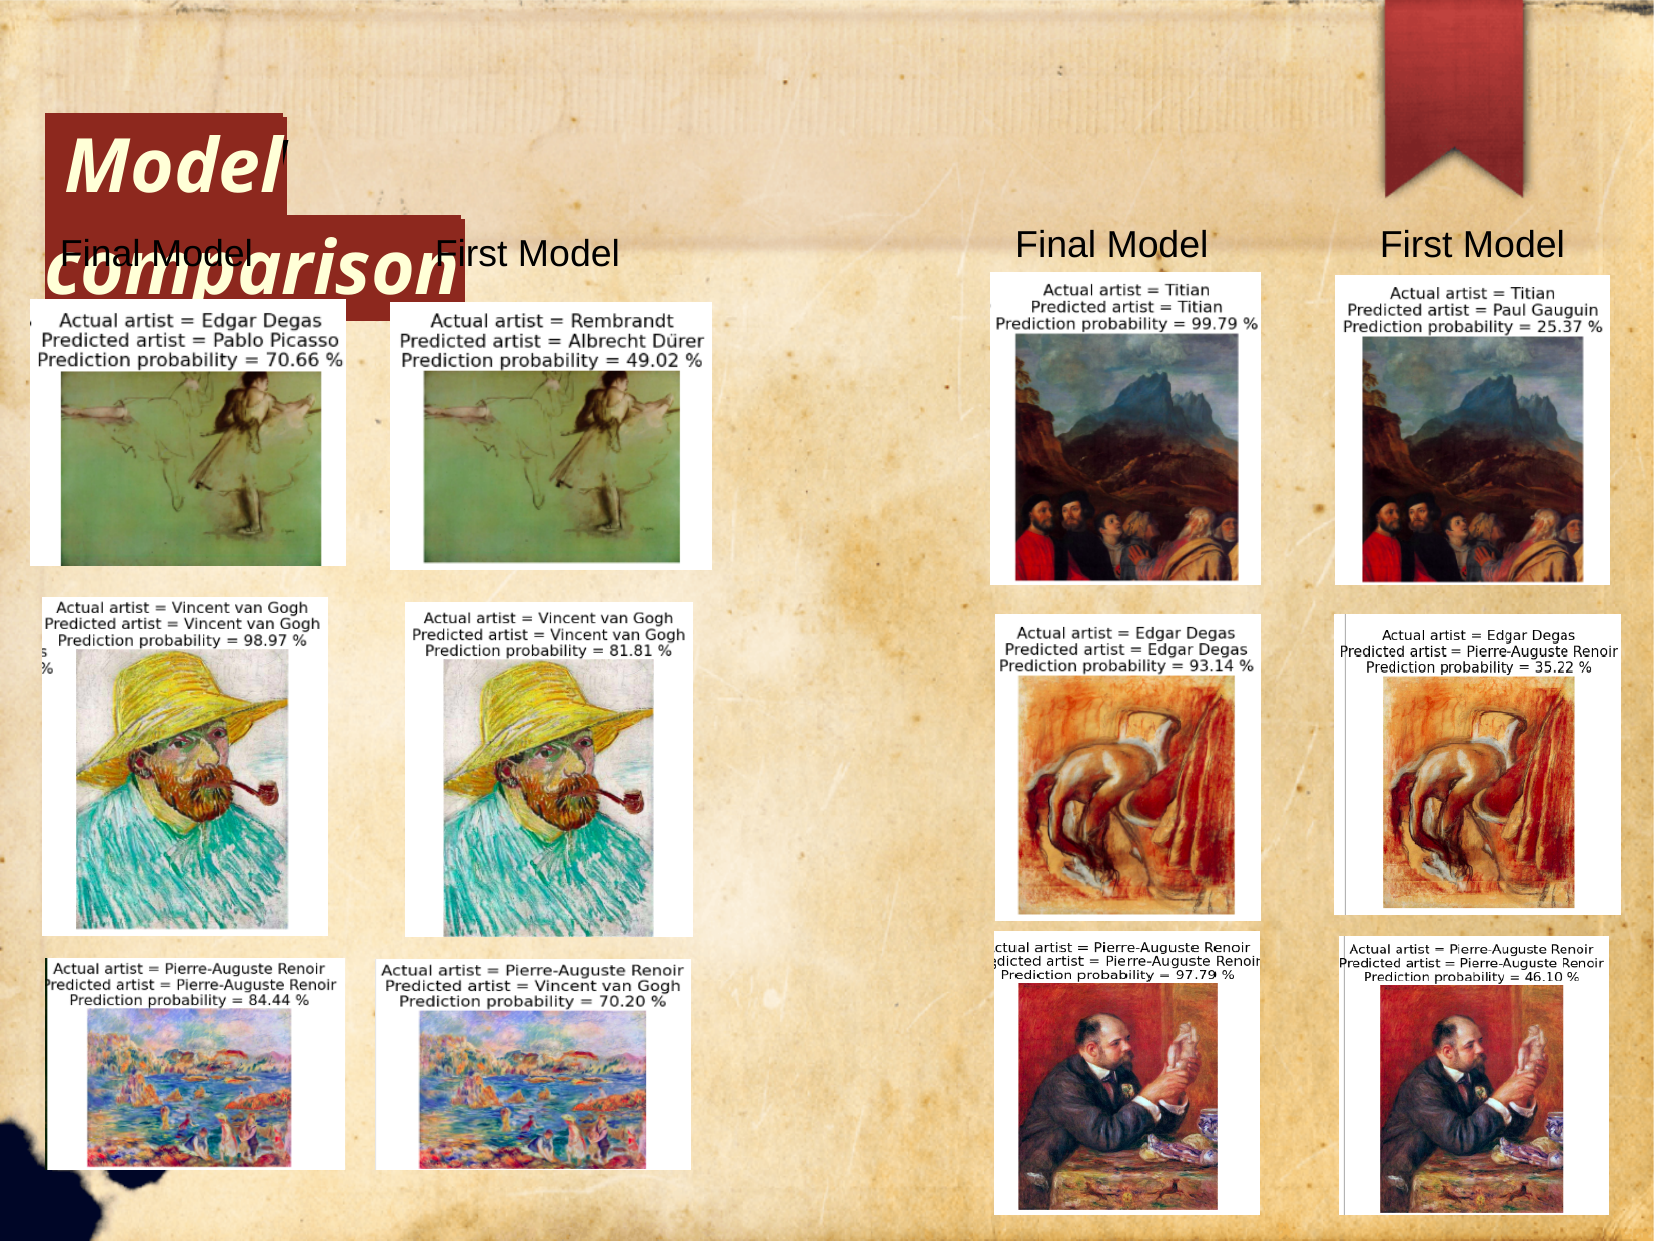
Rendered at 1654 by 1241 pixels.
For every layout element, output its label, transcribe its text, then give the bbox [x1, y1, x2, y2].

text_box Final Model First Model [990, 216, 1621, 273]
text_box Final Model First Model [45, 225, 676, 282]
picture [0, 0, 1654, 1241]
text_box Model comparison [30, 105, 721, 286]
